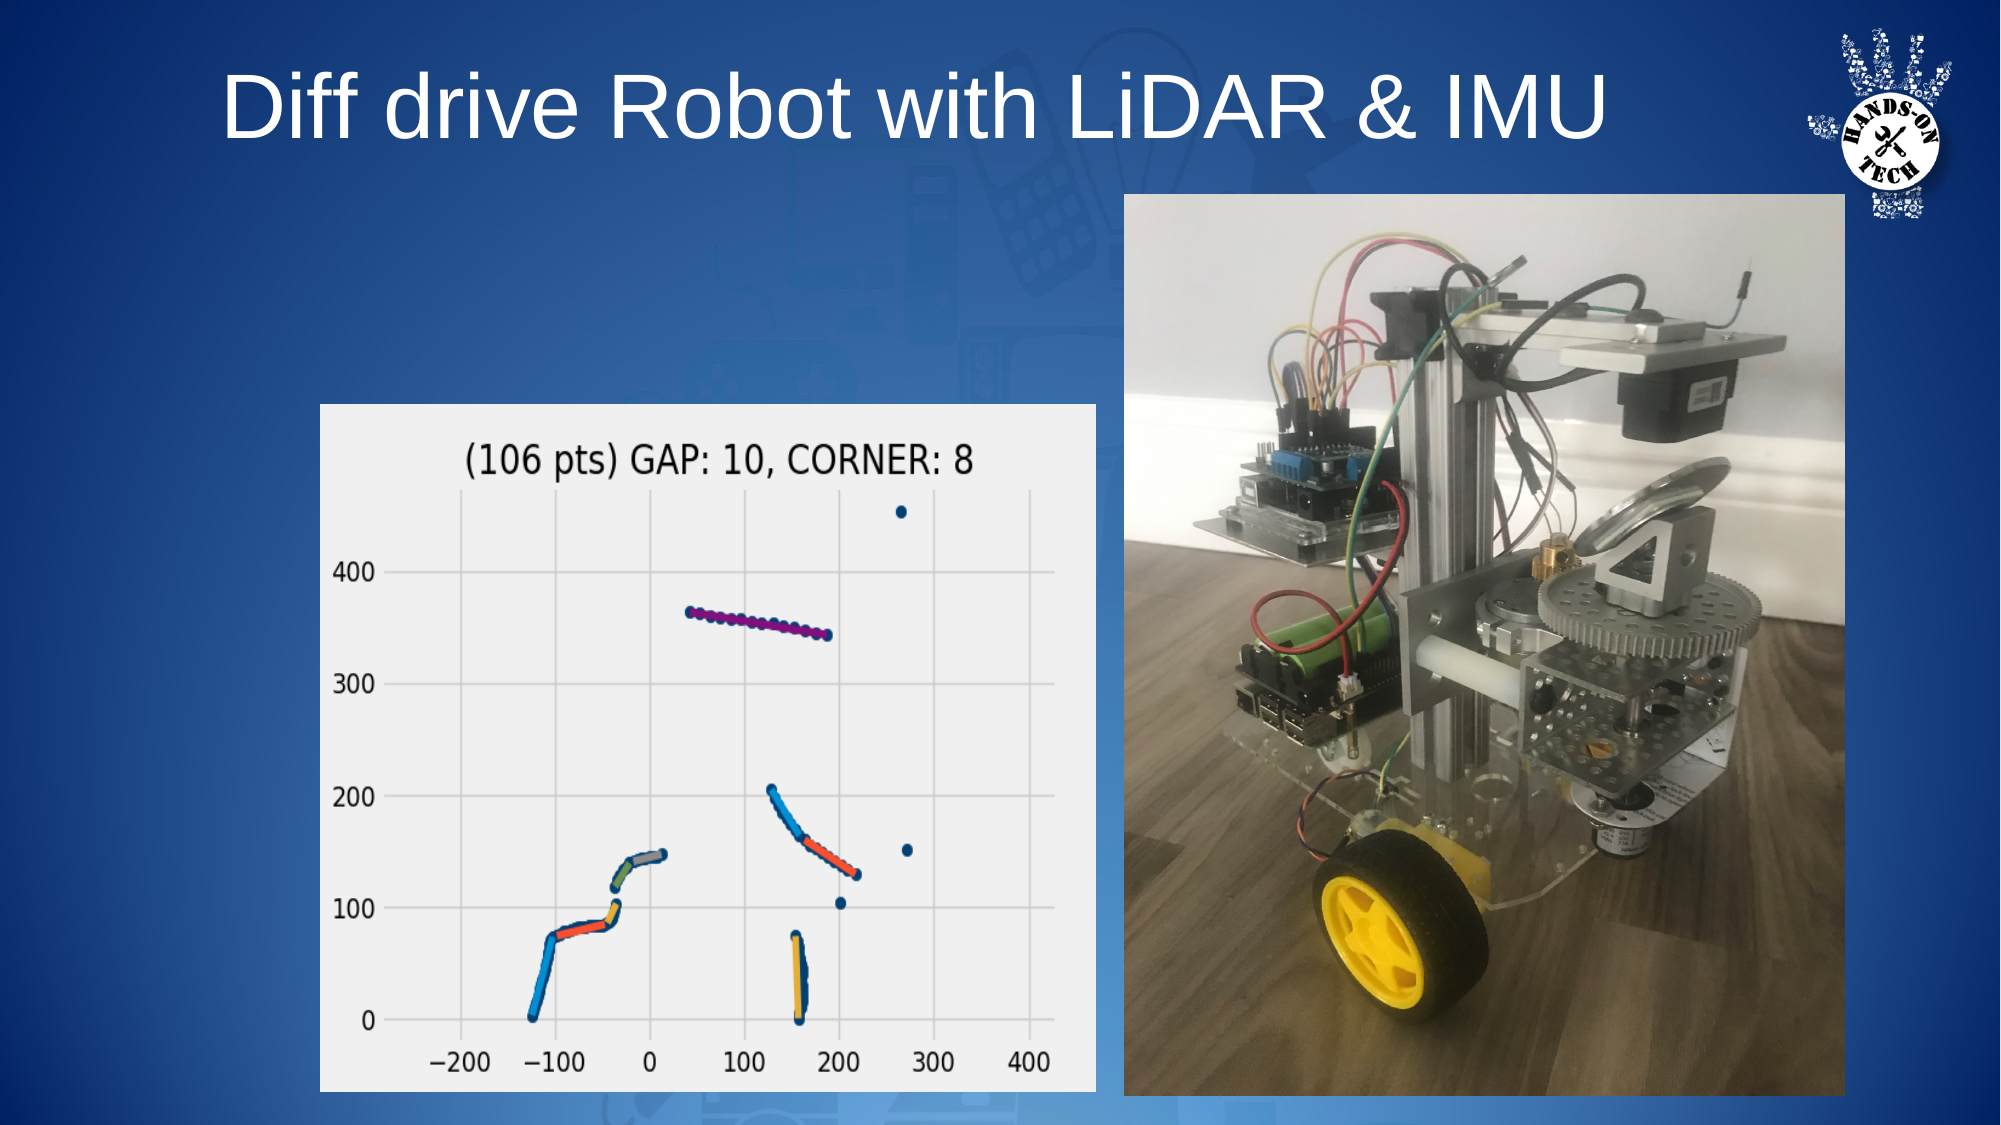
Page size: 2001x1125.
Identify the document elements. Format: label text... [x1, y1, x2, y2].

text_box Diff drive Robot with LiDAR & IMU [5, 0, 1828, 218]
picture [0, 0, 2001, 1125]
